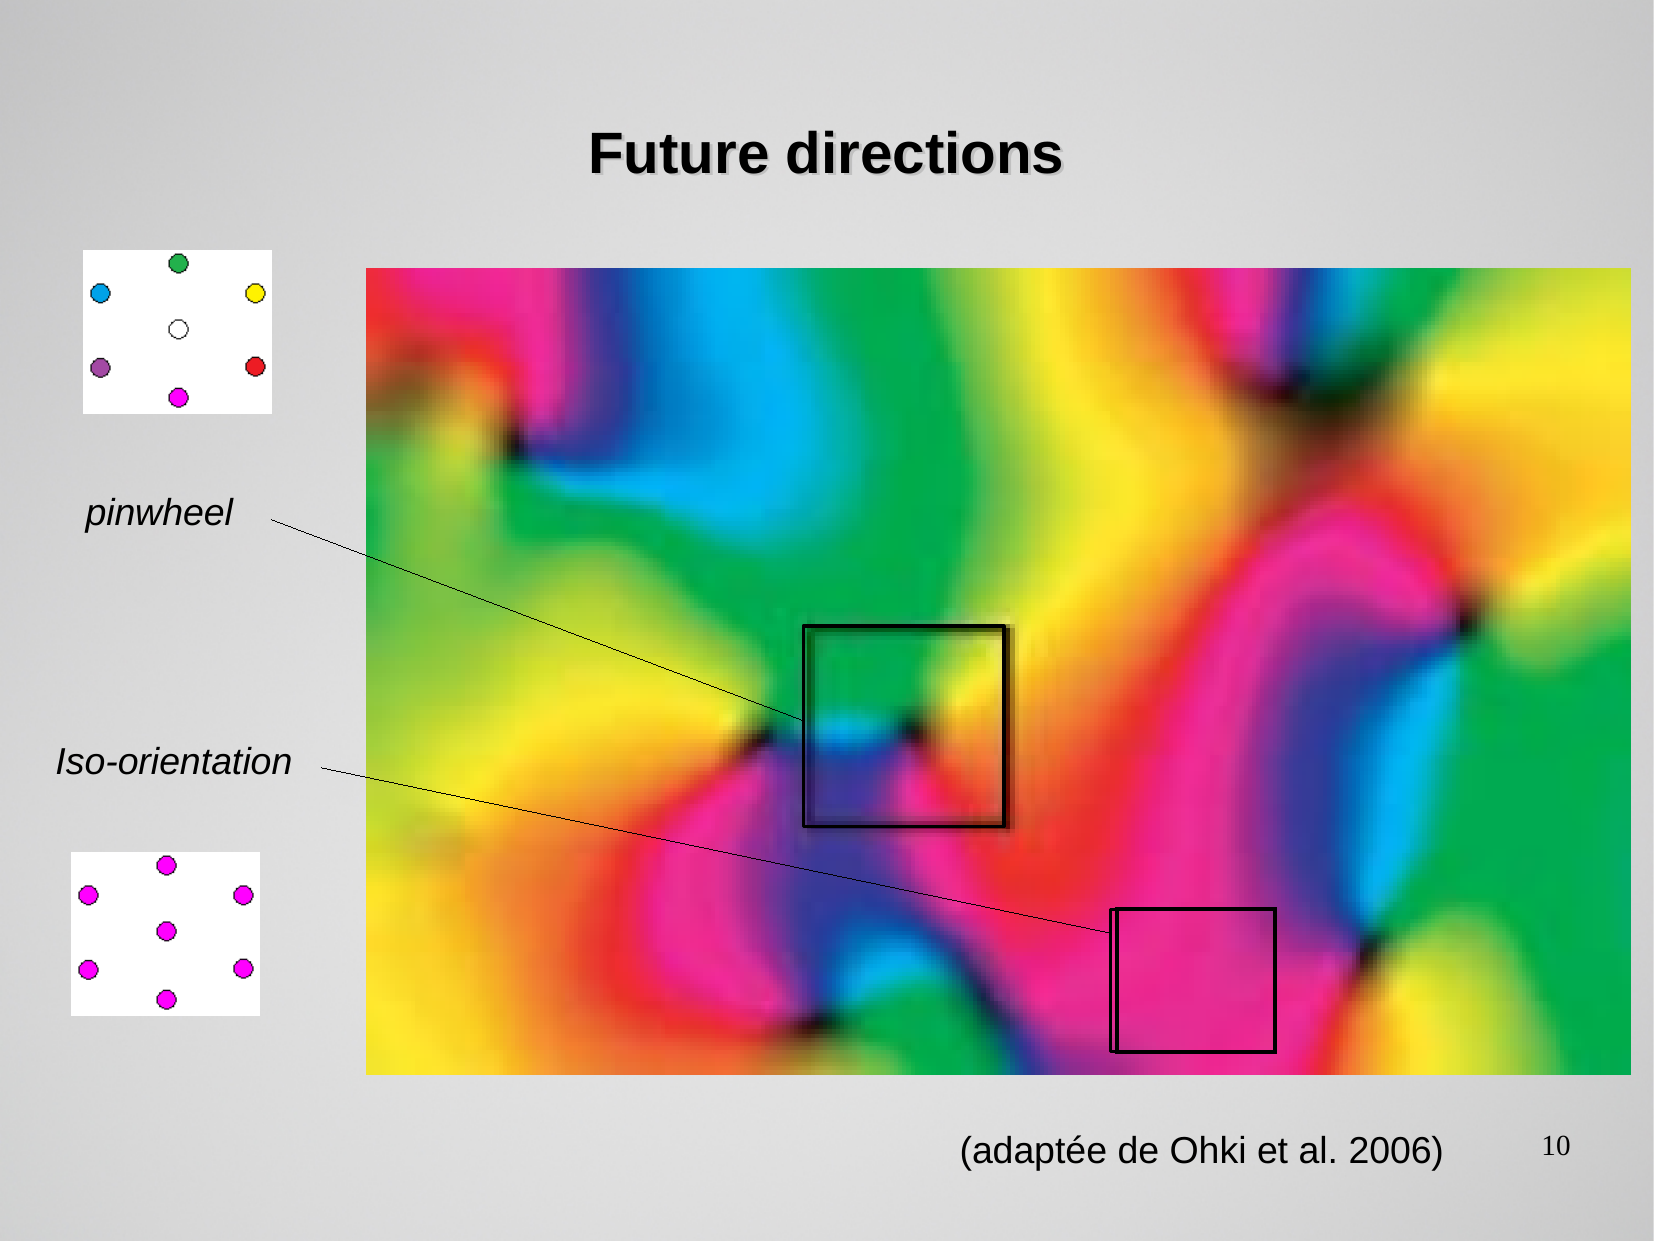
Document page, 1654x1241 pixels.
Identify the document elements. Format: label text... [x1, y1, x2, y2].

text_box (adaptée de Ohki et al. 2006) [944, 1122, 1537, 1186]
text_box pinwheel [70, 484, 251, 542]
title Future directions [82, 49, 1571, 257]
picture [0, 0, 1654, 1241]
text_box Iso-orientation [23, 733, 325, 875]
